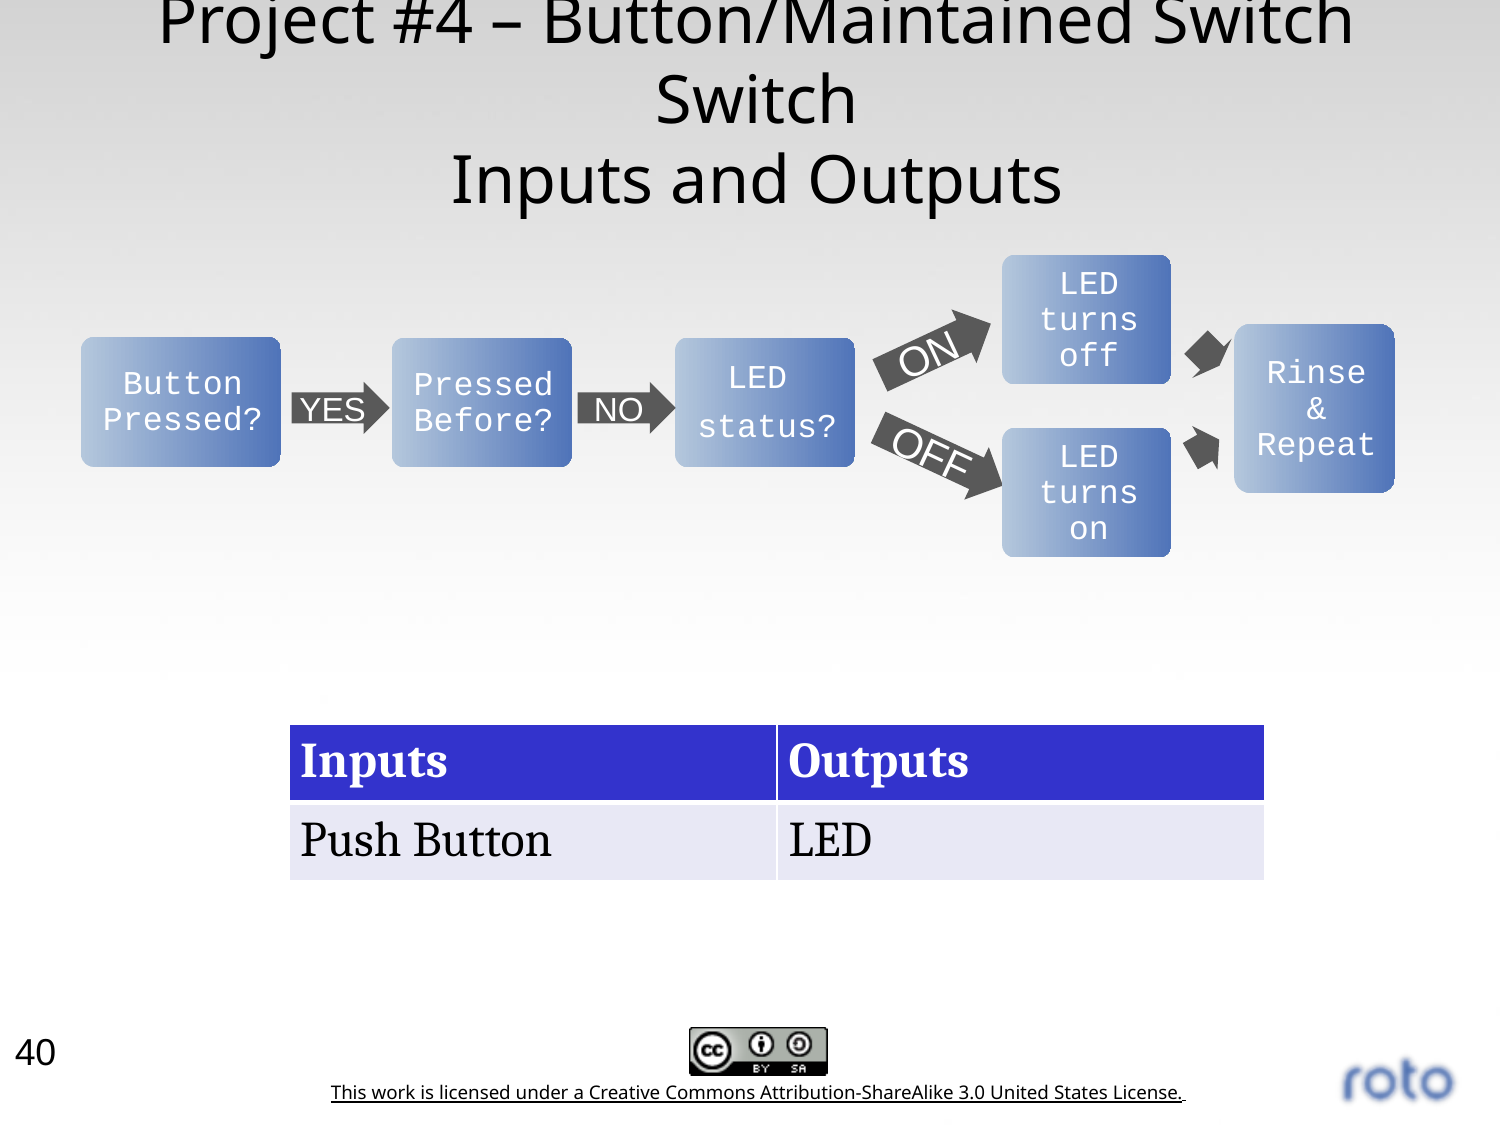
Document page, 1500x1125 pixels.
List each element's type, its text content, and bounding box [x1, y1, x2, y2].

text_box LED turns on [1002, 427, 1172, 558]
table_header Outputs [778, 725, 1264, 800]
text_box LED turns off [1002, 254, 1172, 385]
text_box OFF [870, 411, 1002, 500]
text_box [1182, 425, 1220, 470]
title Project #4 – Button/Maintained Switch Switch Inputs and Outputs [75, 2, 1441, 190]
text_box [1184, 330, 1232, 378]
text_box Rinse & Repeat [1234, 324, 1396, 493]
picture [679, 190, 696, 199]
text_box LED status? [675, 337, 856, 468]
picture [820, 190, 847, 198]
table_cell Push Button [290, 805, 776, 880]
text_box Button Pressed? [80, 337, 281, 467]
picture [976, 190, 994, 199]
picture [870, 190, 888, 199]
text_box YES [291, 381, 390, 434]
picture [567, 190, 585, 199]
picture [527, 190, 546, 199]
picture [936, 190, 955, 199]
text_box ON [872, 309, 991, 392]
table_cell LED [778, 805, 1264, 880]
picture [0, 0, 1500, 1125]
table_header Inputs [290, 725, 776, 800]
text_box NO [577, 381, 676, 434]
text_box Pressed Before? [391, 337, 572, 468]
picture [759, 190, 778, 199]
